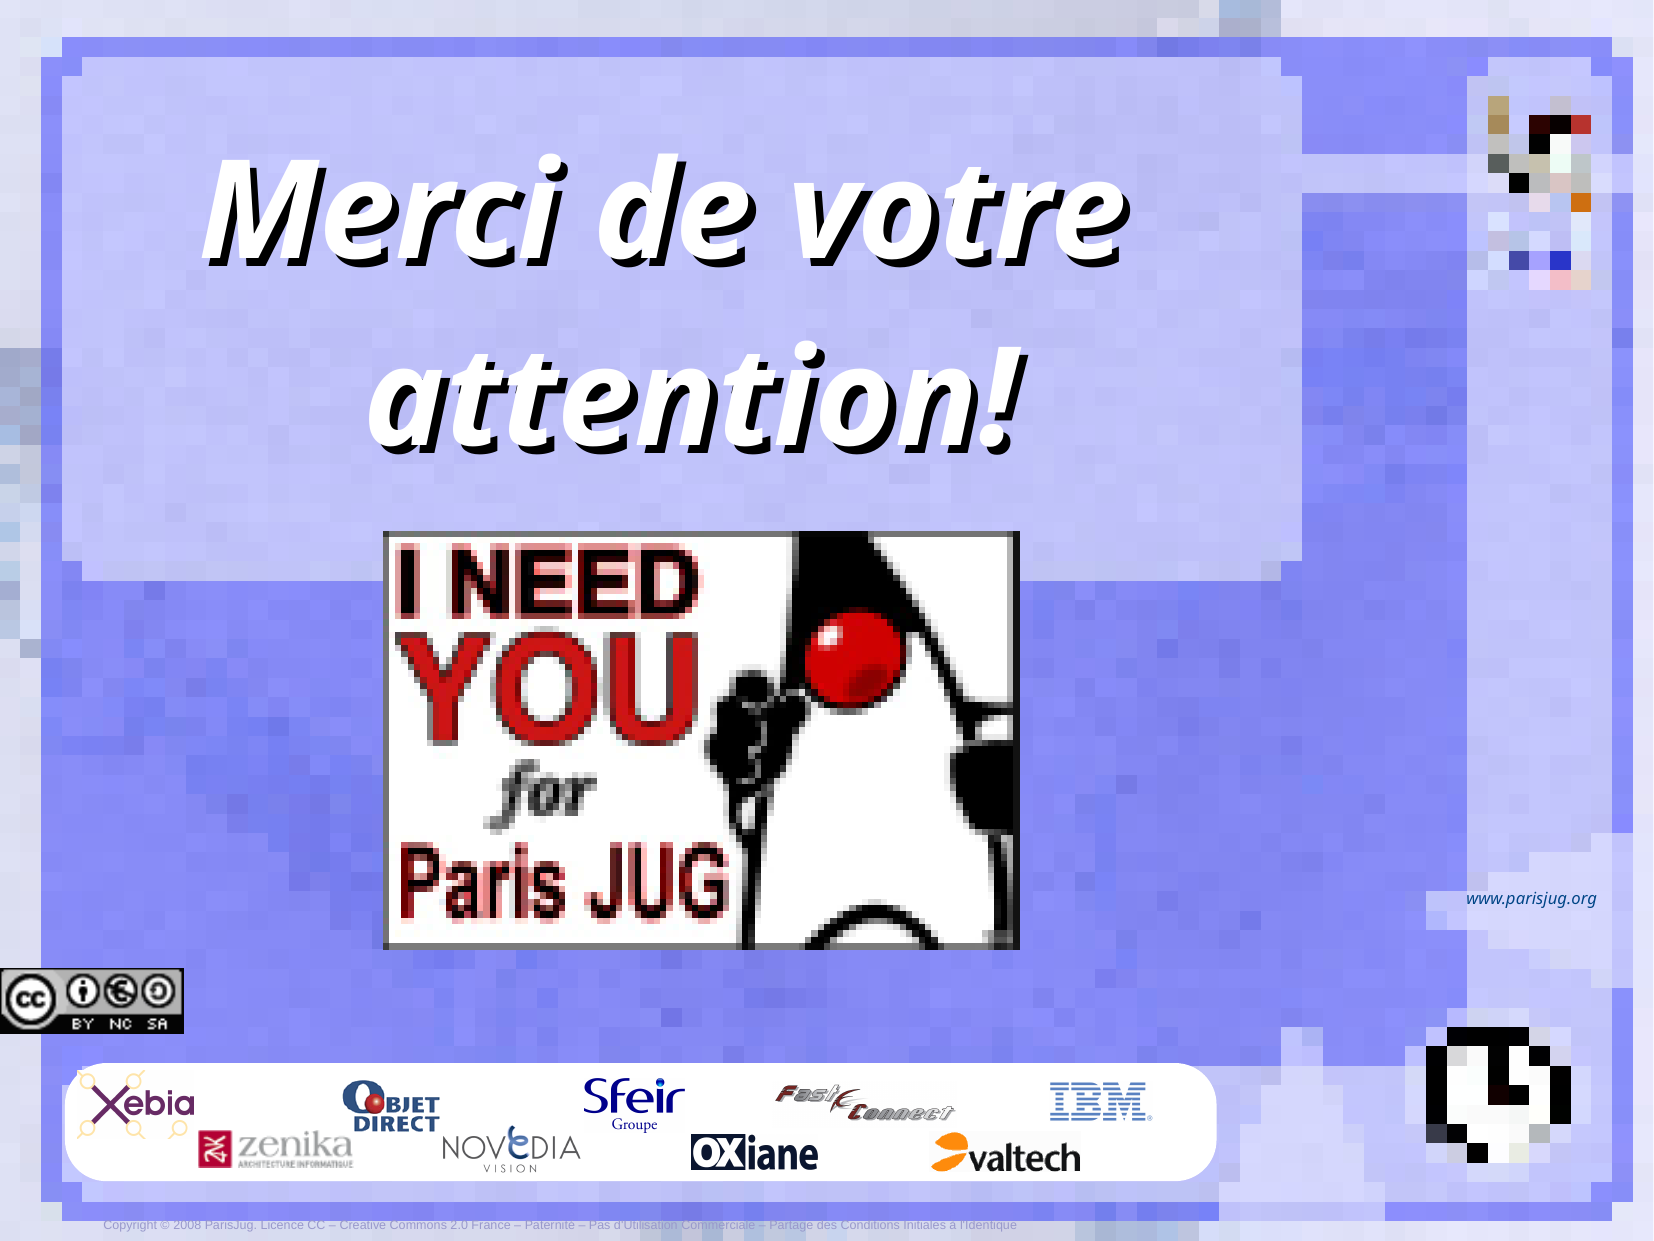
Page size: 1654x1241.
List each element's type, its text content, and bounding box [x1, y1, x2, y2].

picture [0, 0, 1654, 1241]
text_box Merci de votre attention! [47, 104, 1279, 507]
